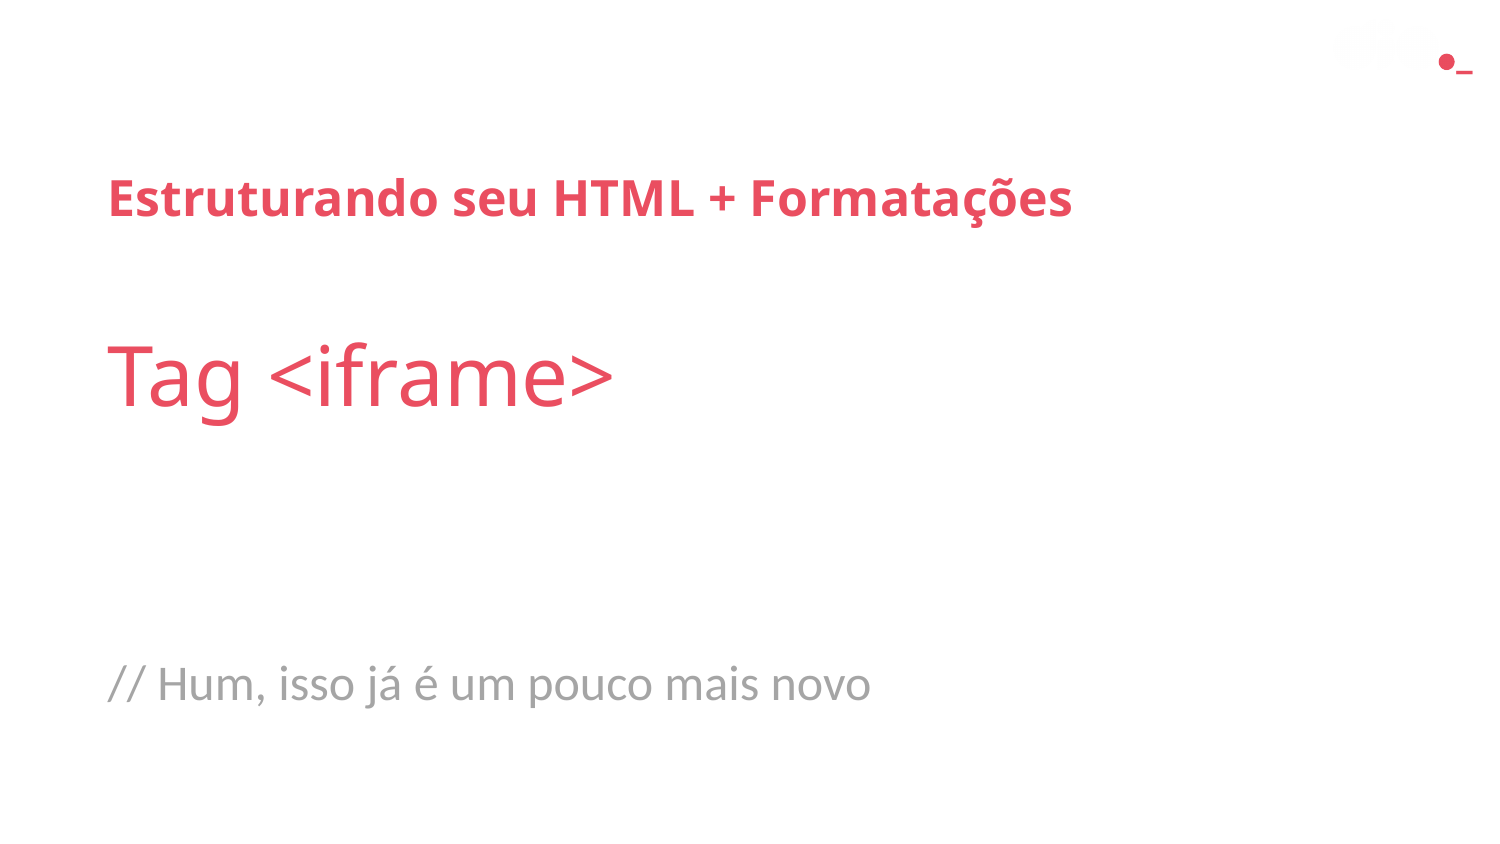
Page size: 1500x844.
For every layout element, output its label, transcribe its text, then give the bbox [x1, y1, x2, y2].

picture [1333, 19, 1473, 75]
text_box Tag <iframe> [92, 292, 1309, 558]
text_box // Hum, isso já é um pouco mais novo [92, 635, 1309, 701]
text_box Estruturando seu HTML + Formatações [92, 142, 1309, 223]
